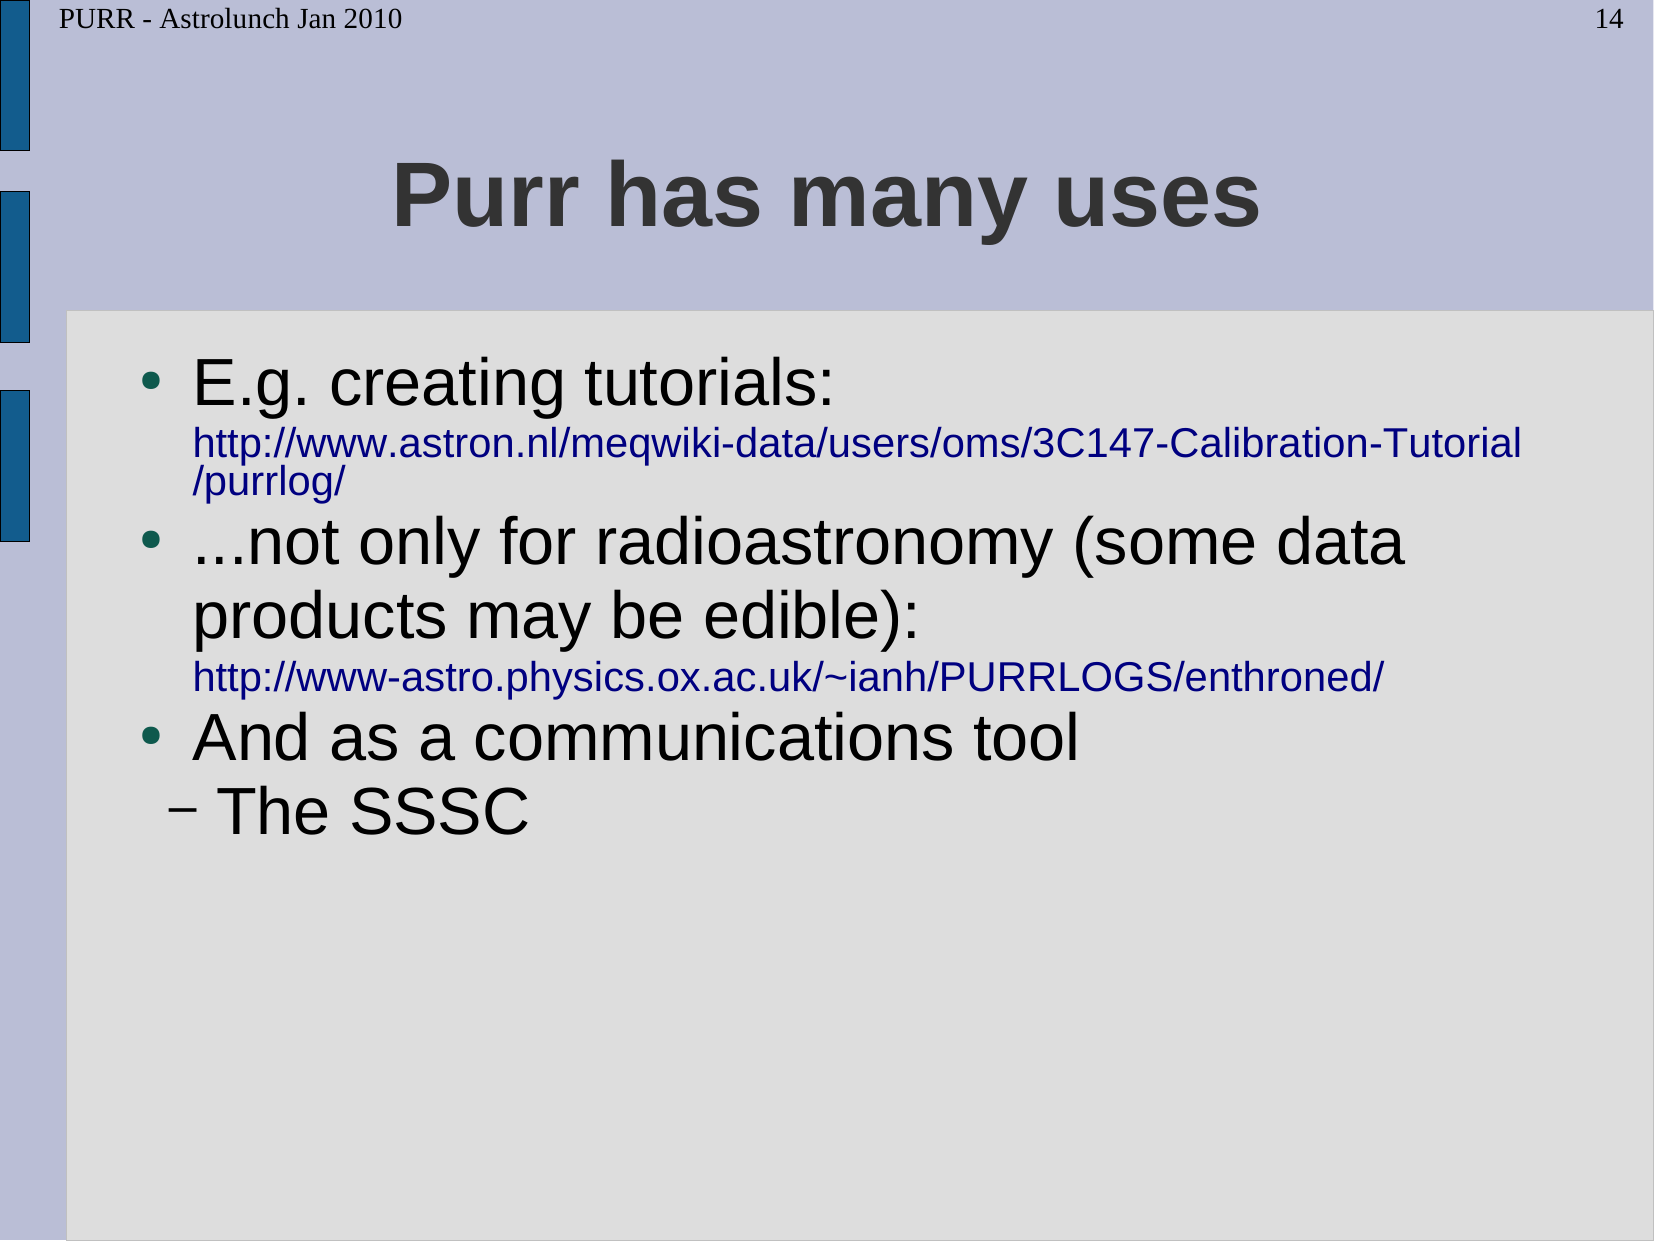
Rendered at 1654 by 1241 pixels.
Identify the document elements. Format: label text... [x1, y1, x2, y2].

list E.g. creating tutorials: http://www.astron.nl/meqwiki-data/users/oms/3C147-Calibration-Tutorial/purrlog/ ...not only for radioastronomy (some data products may be edible): http://www-astro.physics.ox.ac.uk/~ianh/PURRLOGS/enthroned/ And as a communications tool The SSSC [121, 344, 1534, 1149]
title Purr has many uses [121, 98, 1534, 291]
